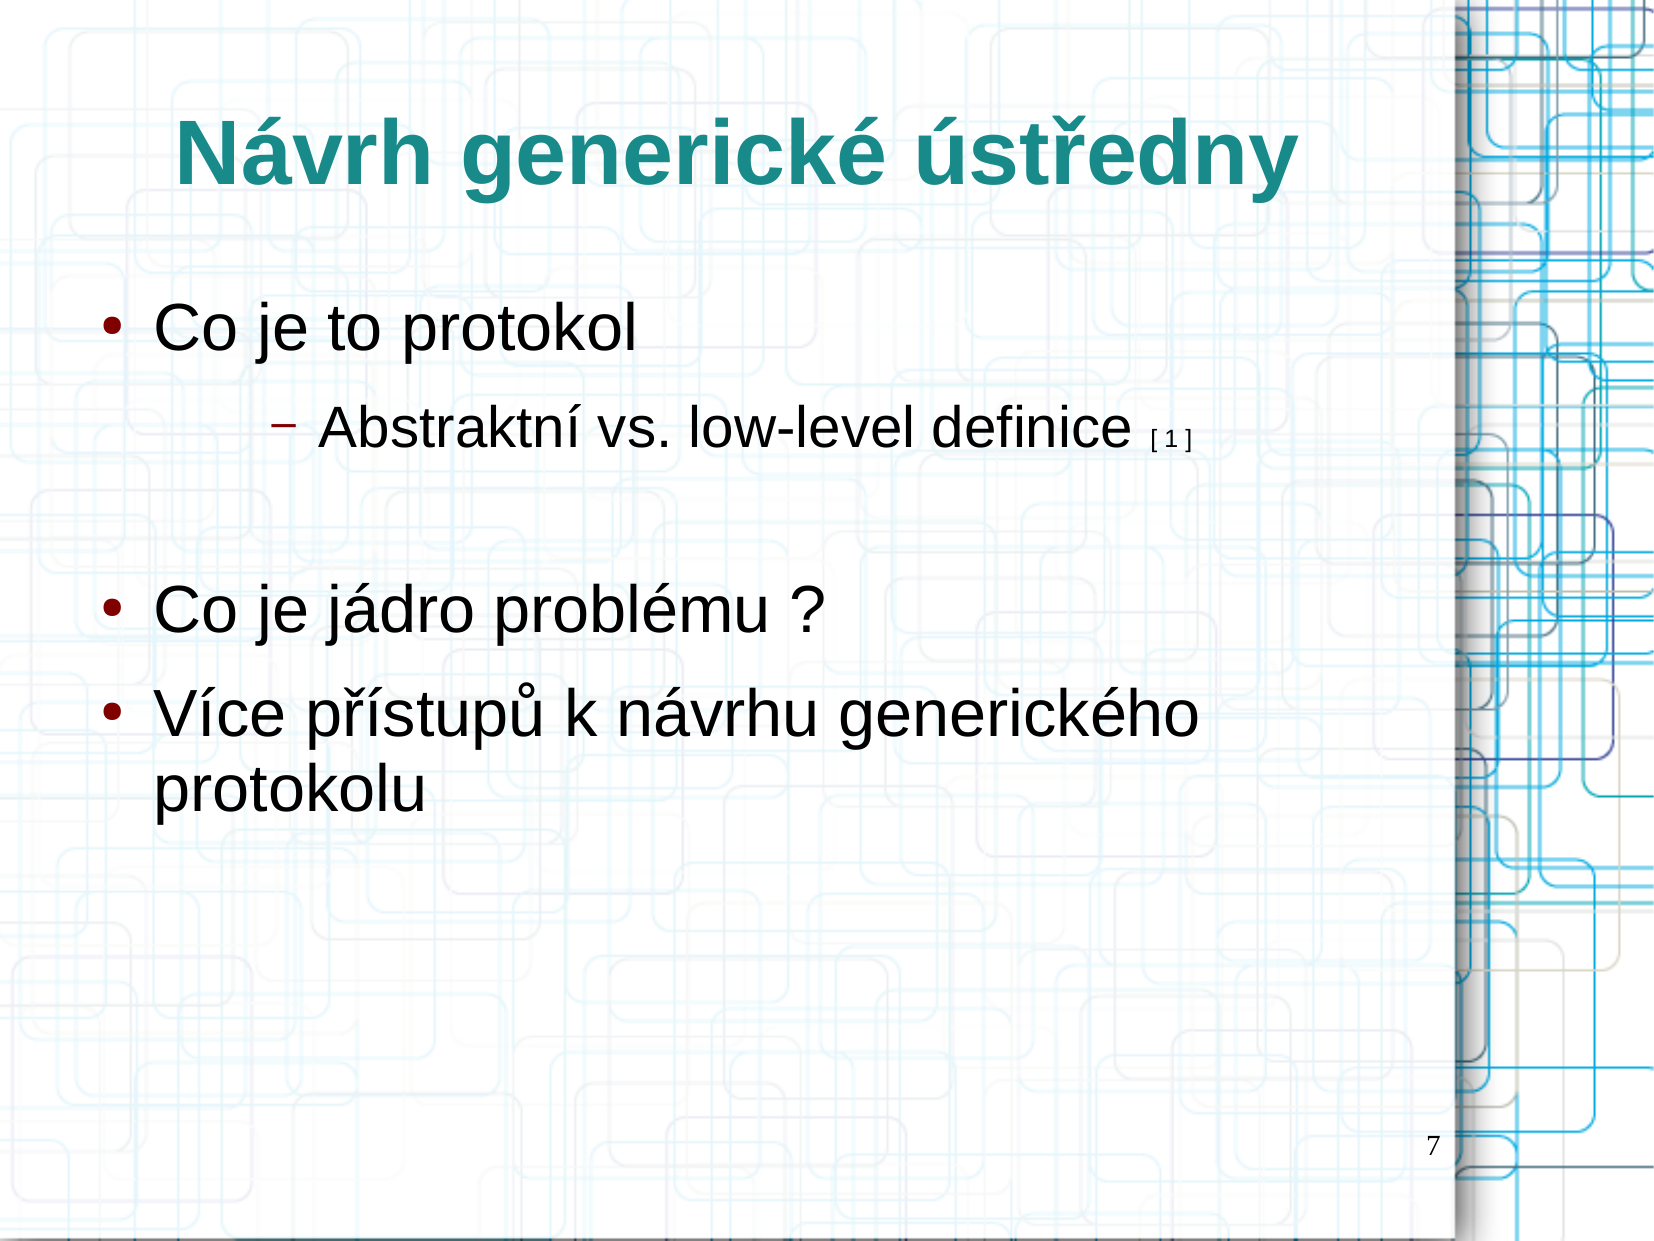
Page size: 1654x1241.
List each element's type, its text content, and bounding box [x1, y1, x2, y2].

list Co je to protokol Abstraktní vs. low-level definice [ 1 ] Co je jádro problému ? Více přístupů k návrhu generického protokolu [82, 290, 1418, 1109]
picture [0, 0, 1654, 1241]
title Návrh generické ústředny [59, 56, 1418, 250]
